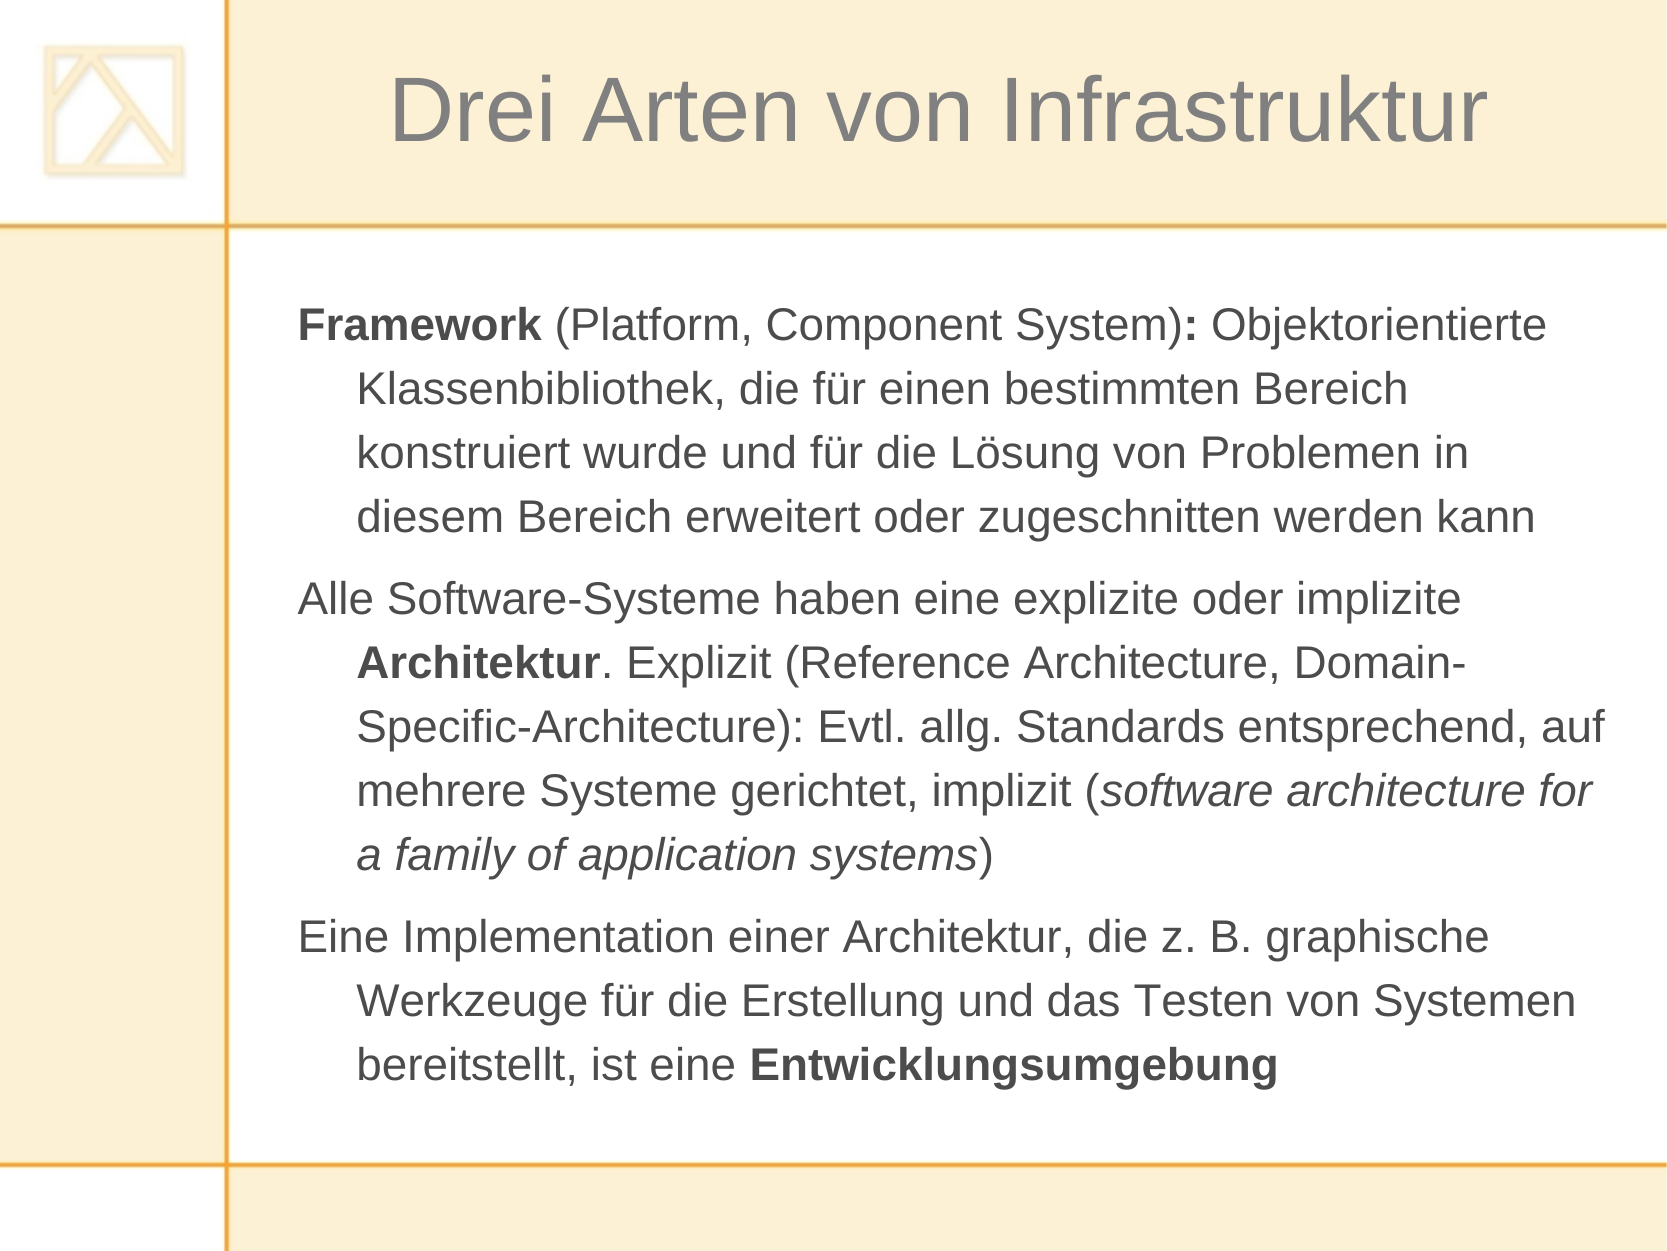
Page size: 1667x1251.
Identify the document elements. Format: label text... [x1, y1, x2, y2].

picture [0, 0, 1667, 1251]
title Drei Arten von Infrastruktur [268, 0, 1611, 238]
list Framework (Platform, Component System): Objektorientierte Klassenbibliothek, die für einen bestimmten Bereich konstruiert wurde und für die Lösung von Problemen in diesem Bereich erweitert oder zugeschnitten werden kann Alle Software-Systeme haben eine explizite oder implizite Architektur. Explizit (Reference Architecture, Domain-Specific-Architecture): Evtl. allg. Standards entsprechend, auf mehrere Systeme gerichtet, implizit (software architecture for a family of application systems) Eine Implementation einer Architektur, die z. B. graphische Werkzeuge für die Erstellung und das Testen von Systemen bereitstellt, ist eine Entwicklungsumgebung [268, 285, 1611, 1134]
